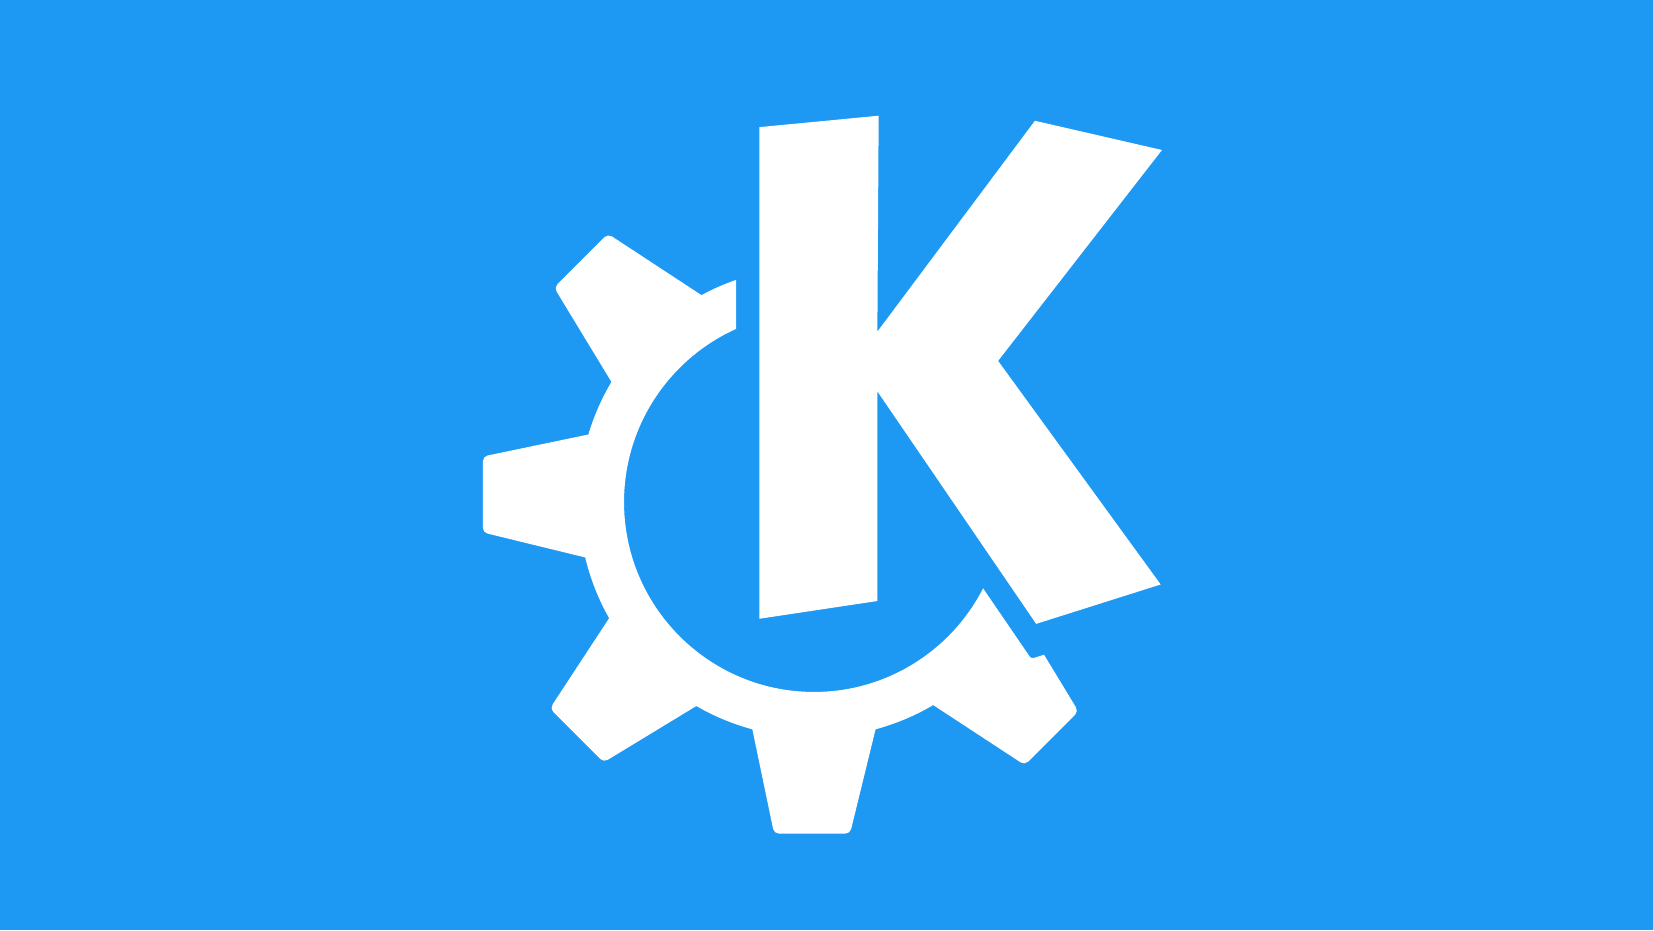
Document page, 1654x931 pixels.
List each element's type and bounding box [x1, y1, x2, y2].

picture [353, 0, 1301, 931]
